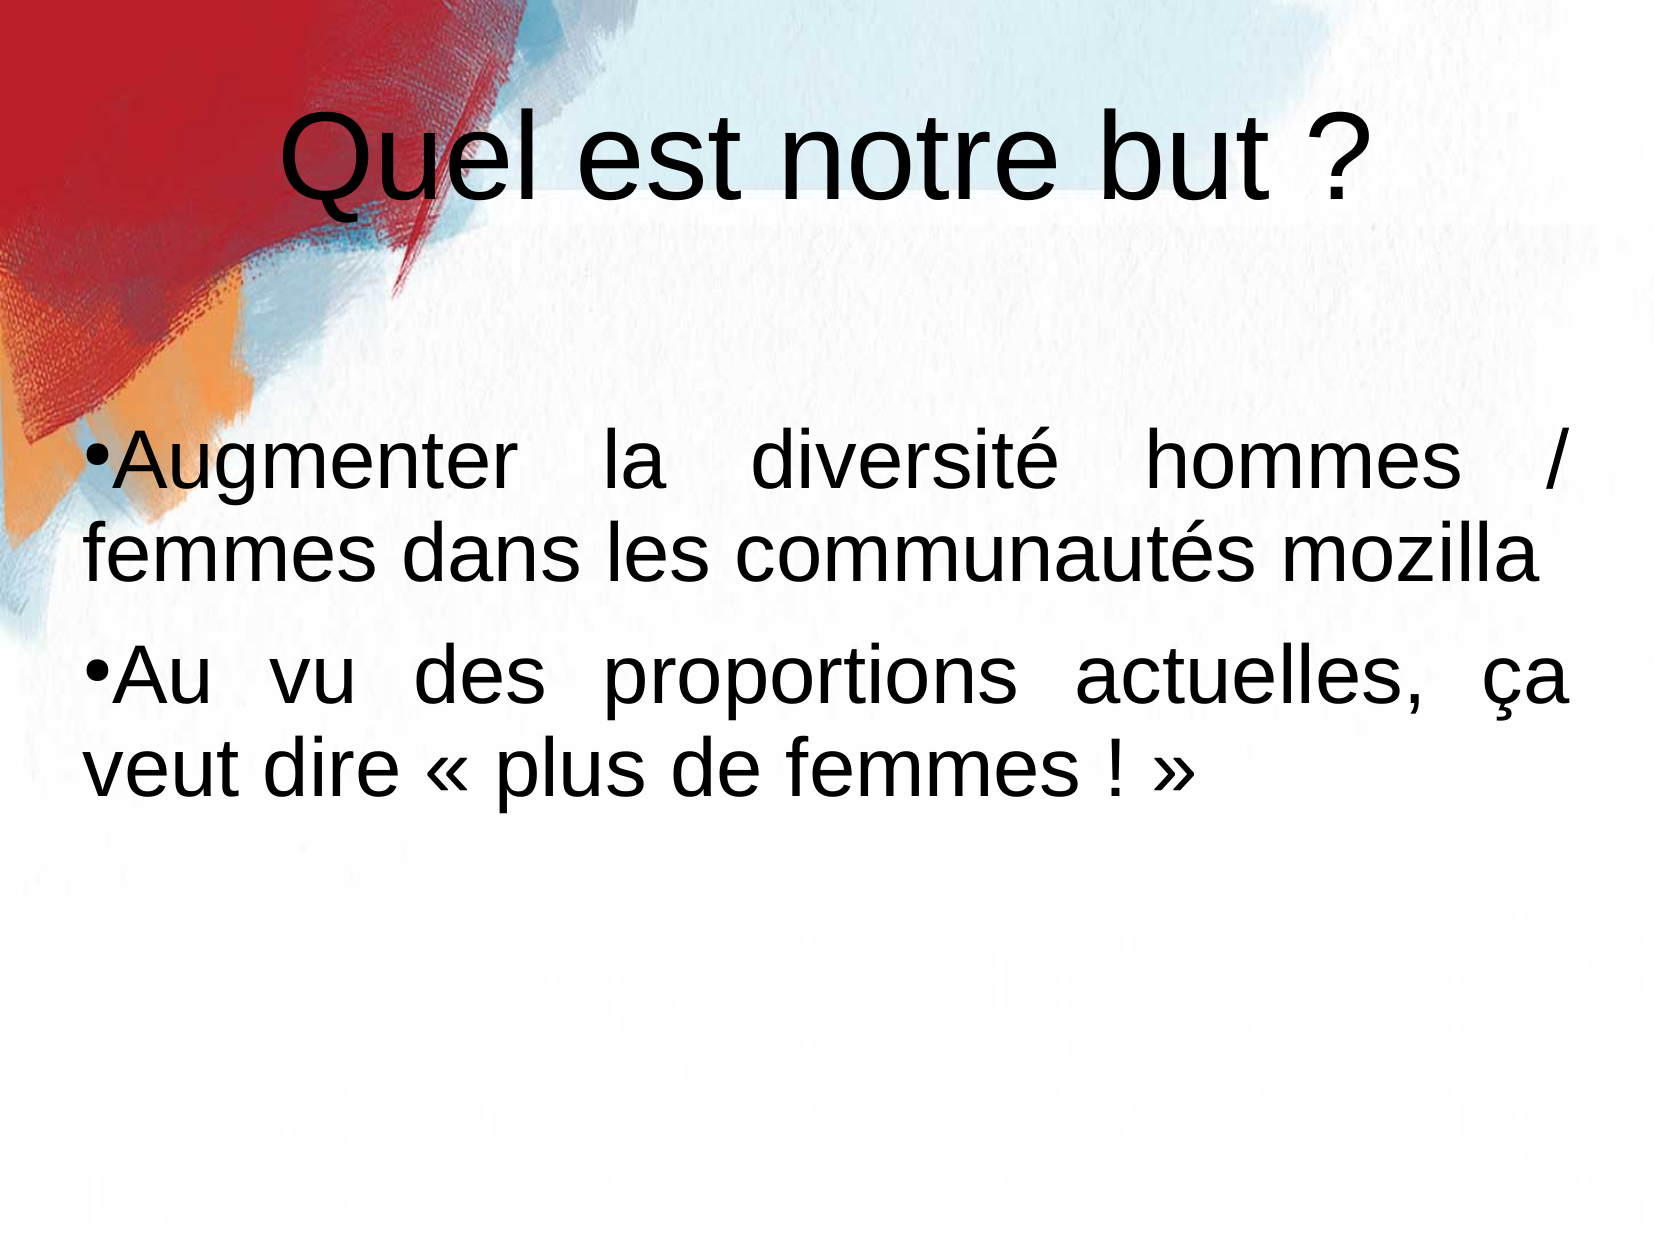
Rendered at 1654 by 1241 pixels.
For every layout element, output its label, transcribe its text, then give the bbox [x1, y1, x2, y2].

list Augmenter la diversité hommes / femmes dans les communautés mozilla Au vu des proportions actuelles, ça veut dire « plus de femmes ! » [82, 408, 1571, 1128]
picture [0, 0, 1654, 1241]
title Quel est notre but ? [82, 49, 1571, 257]
